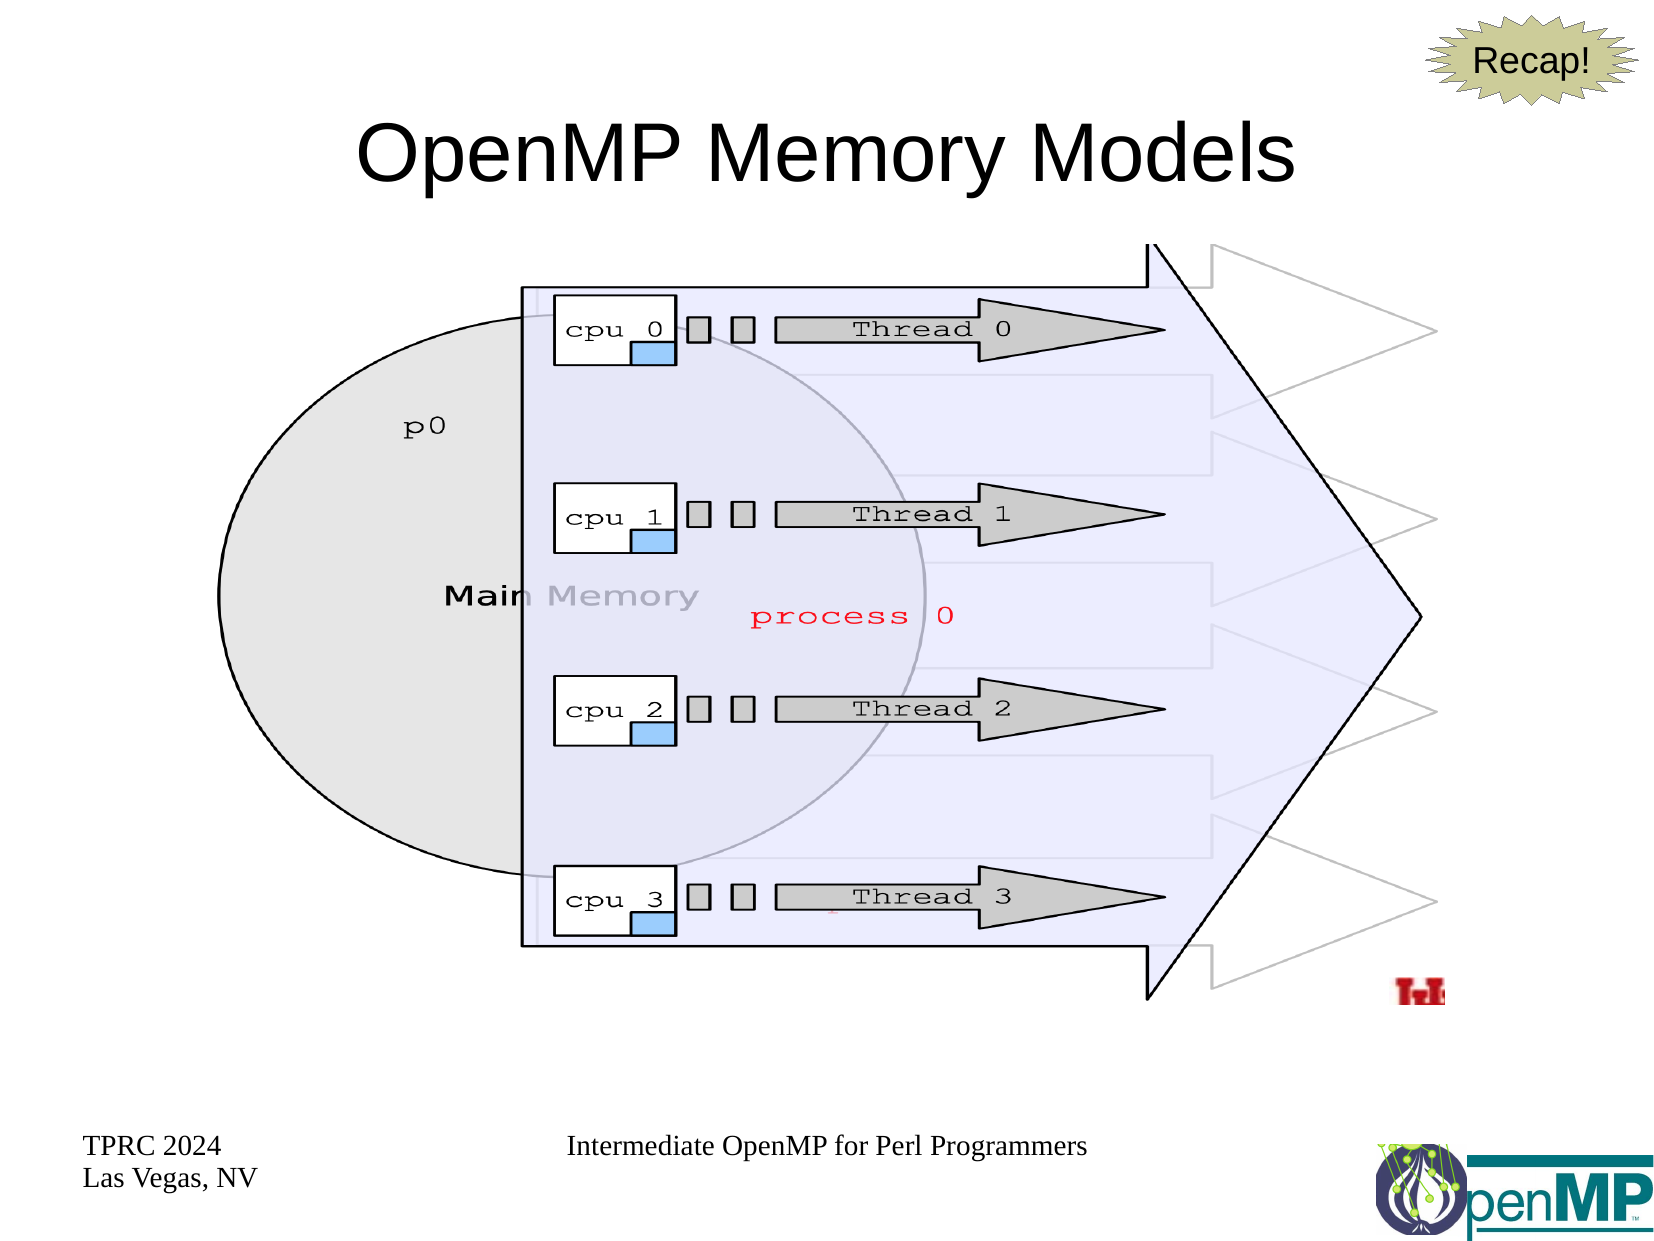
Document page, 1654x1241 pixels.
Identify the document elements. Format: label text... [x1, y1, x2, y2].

title OpenMP Memory Models [82, 49, 1571, 257]
picture [201, 244, 1445, 1006]
text_box Recap! [1425, 15, 1639, 106]
picture [1376, 1144, 1654, 1241]
